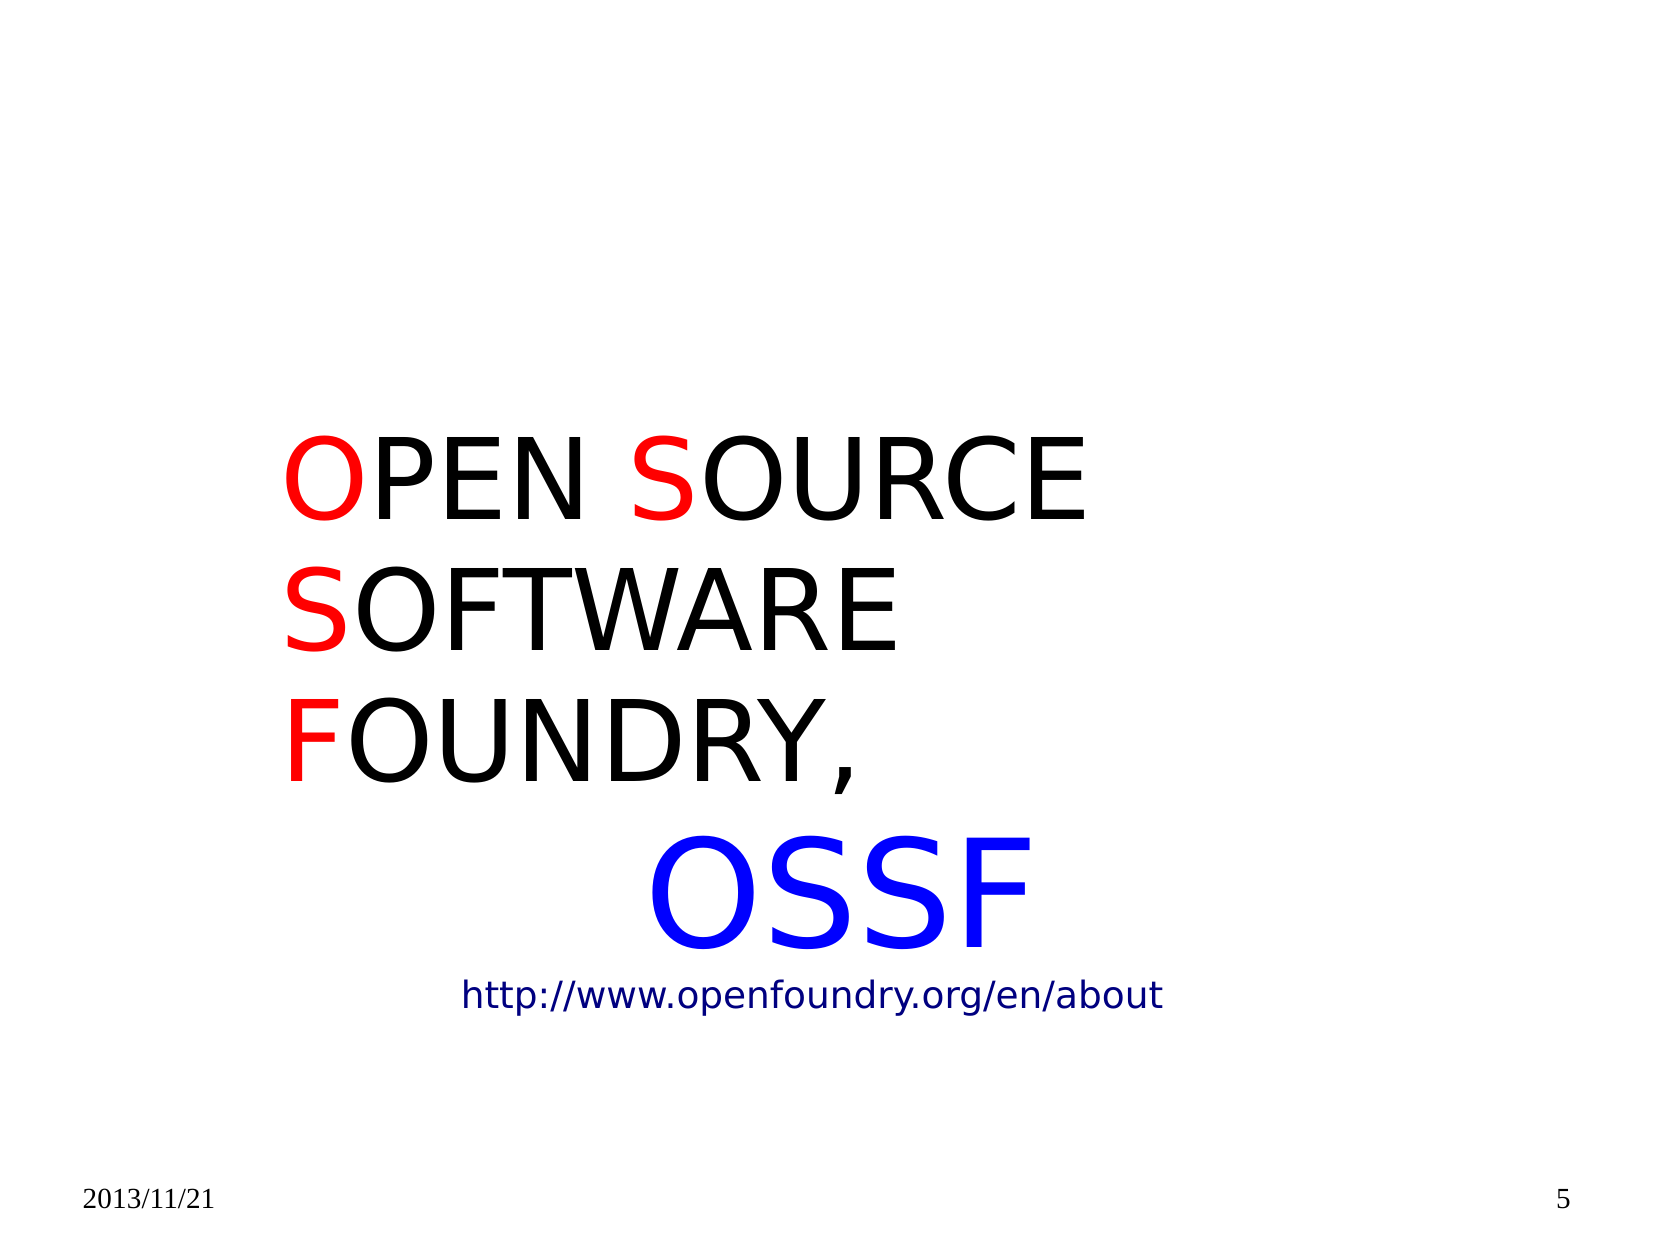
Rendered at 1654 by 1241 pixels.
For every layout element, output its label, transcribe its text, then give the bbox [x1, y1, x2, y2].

text_box OPEN SOURCE SOFTWARE FOUNDRY, OSSF [265, 407, 1418, 862]
text_box http://www.openfoundry.org/en/about [470, 966, 1155, 1025]
